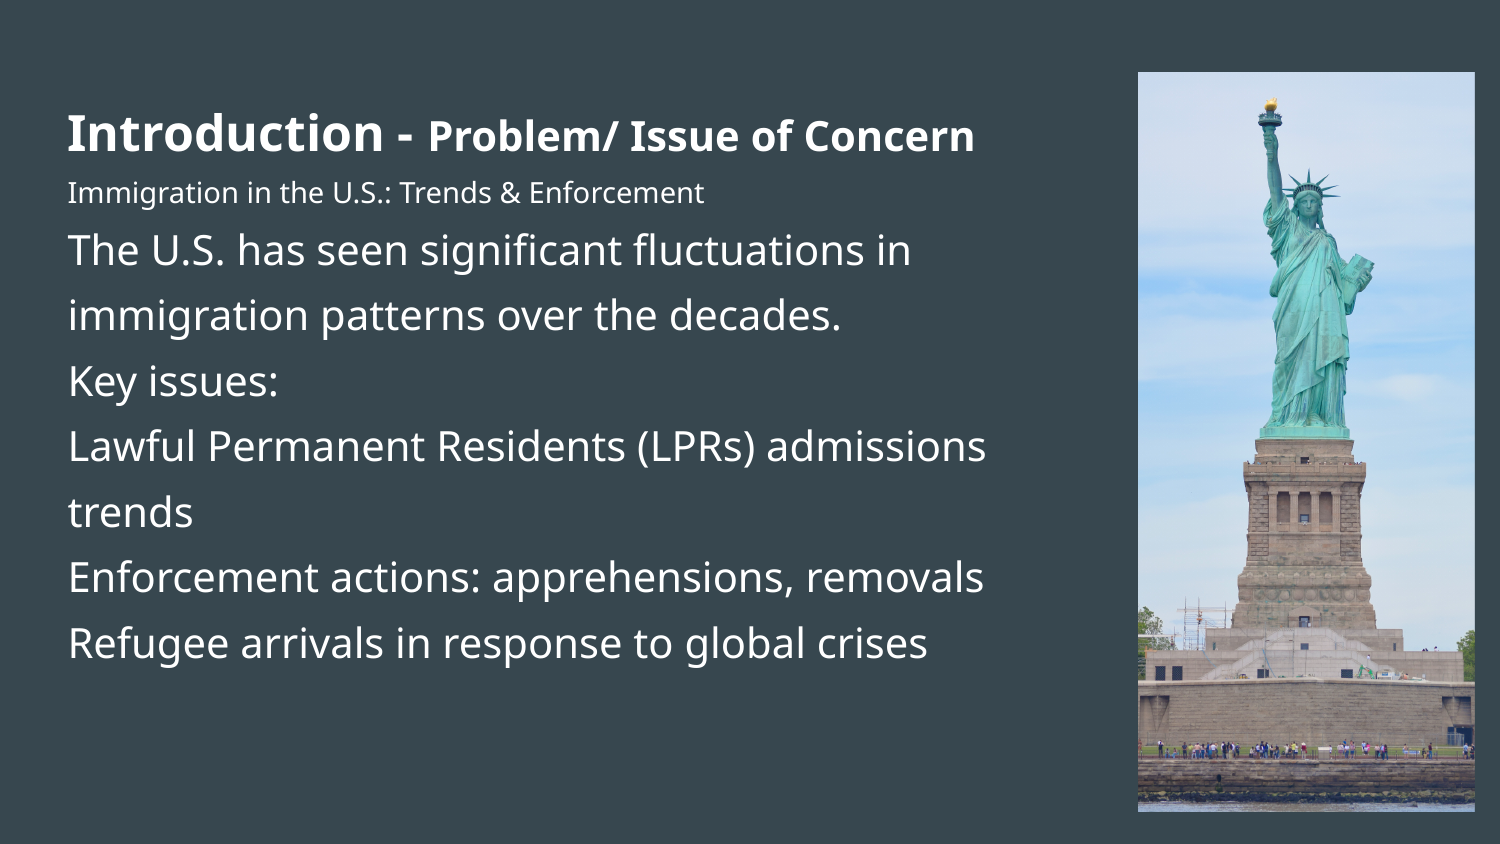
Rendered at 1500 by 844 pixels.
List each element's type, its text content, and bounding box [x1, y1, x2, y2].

picture [1138, 72, 1475, 812]
title Introduction - Problem/ Issue of Concern Immigration in the U.S.: Trends & Enforcement The U.S. has seen significant fluctuations in immigration patterns over the decades. Key issues: Lawful Permanent Residents (LPRs) admissions trends Enforcement actions: apprehensions, removals Refugee arrivals in response to global crises [52, 72, 1116, 788]
